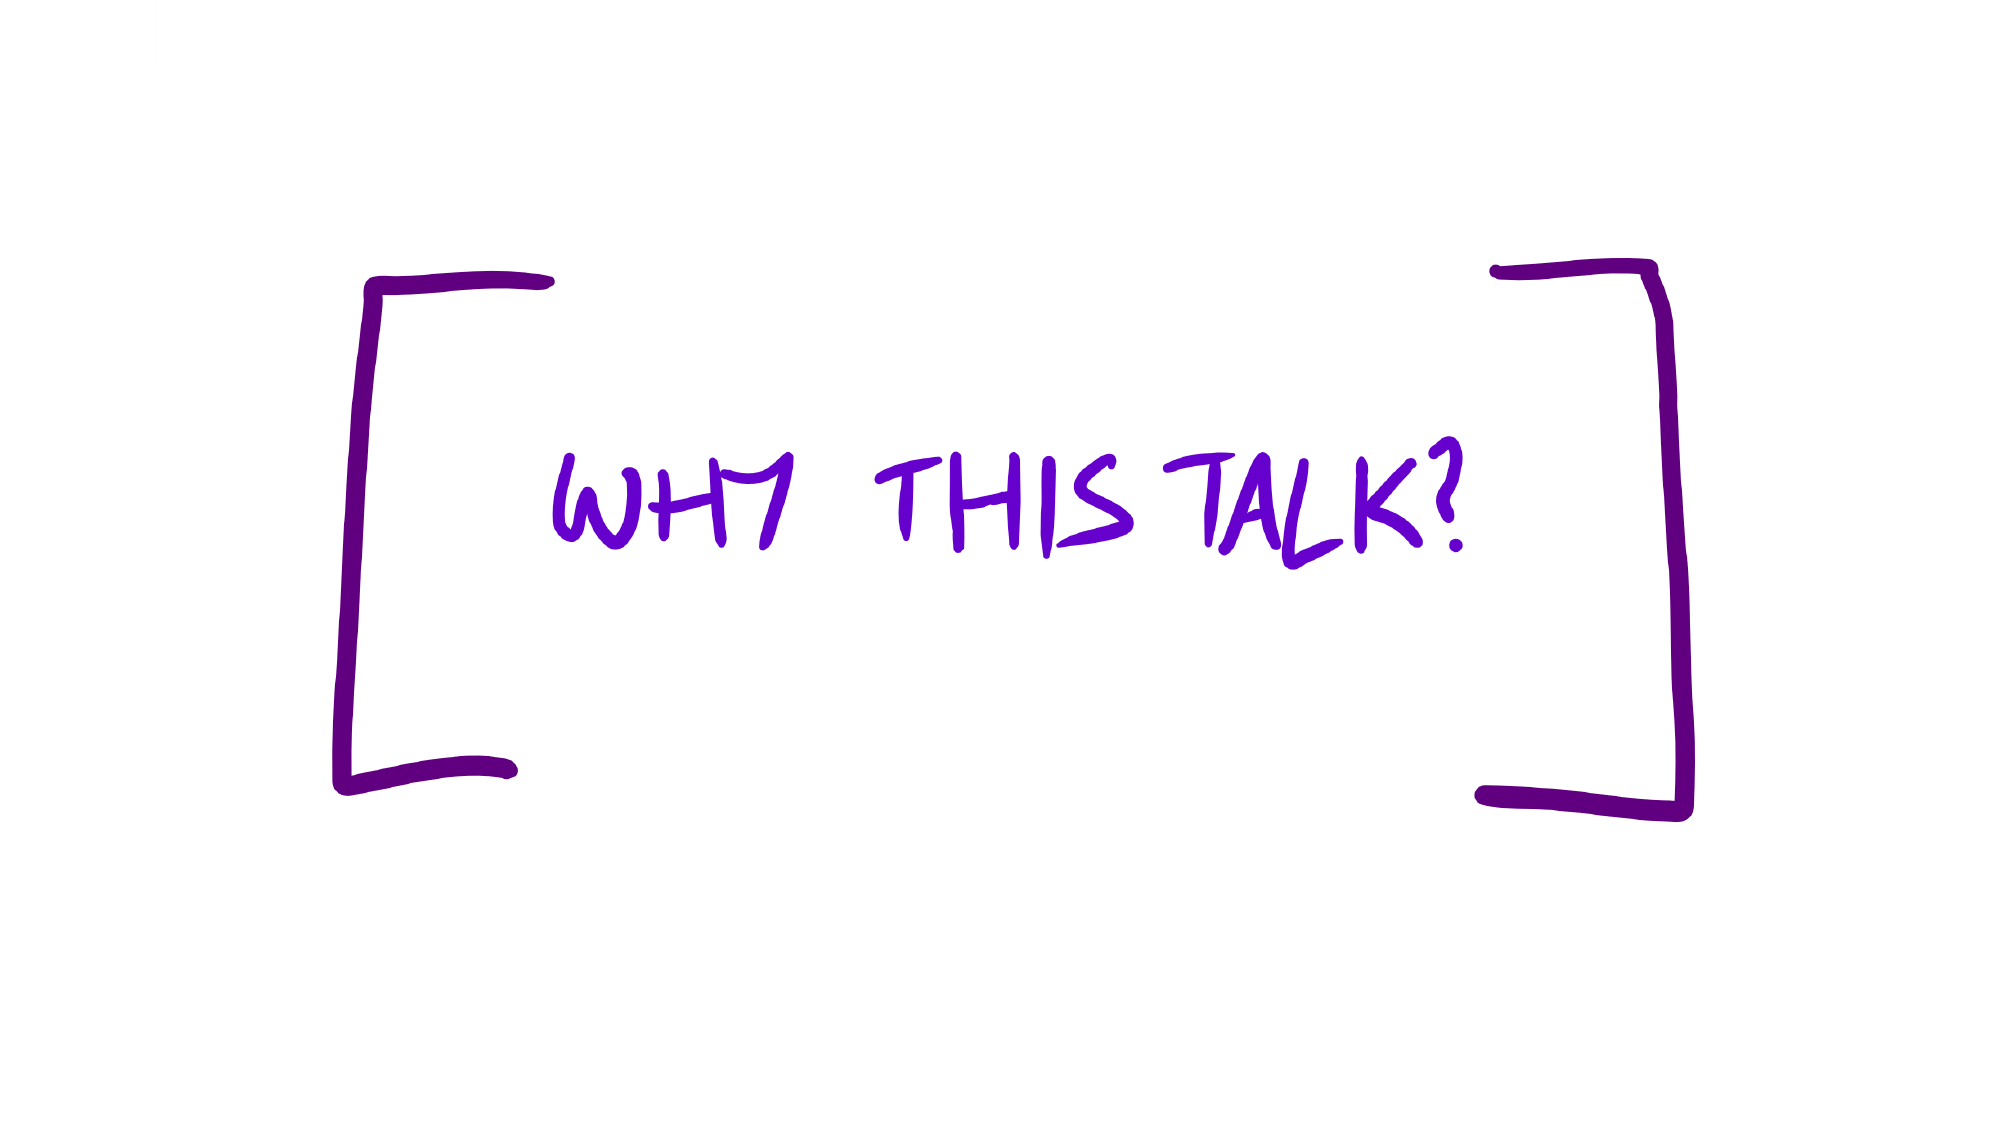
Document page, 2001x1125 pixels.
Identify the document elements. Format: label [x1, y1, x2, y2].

picture [133, 0, 1844, 1125]
